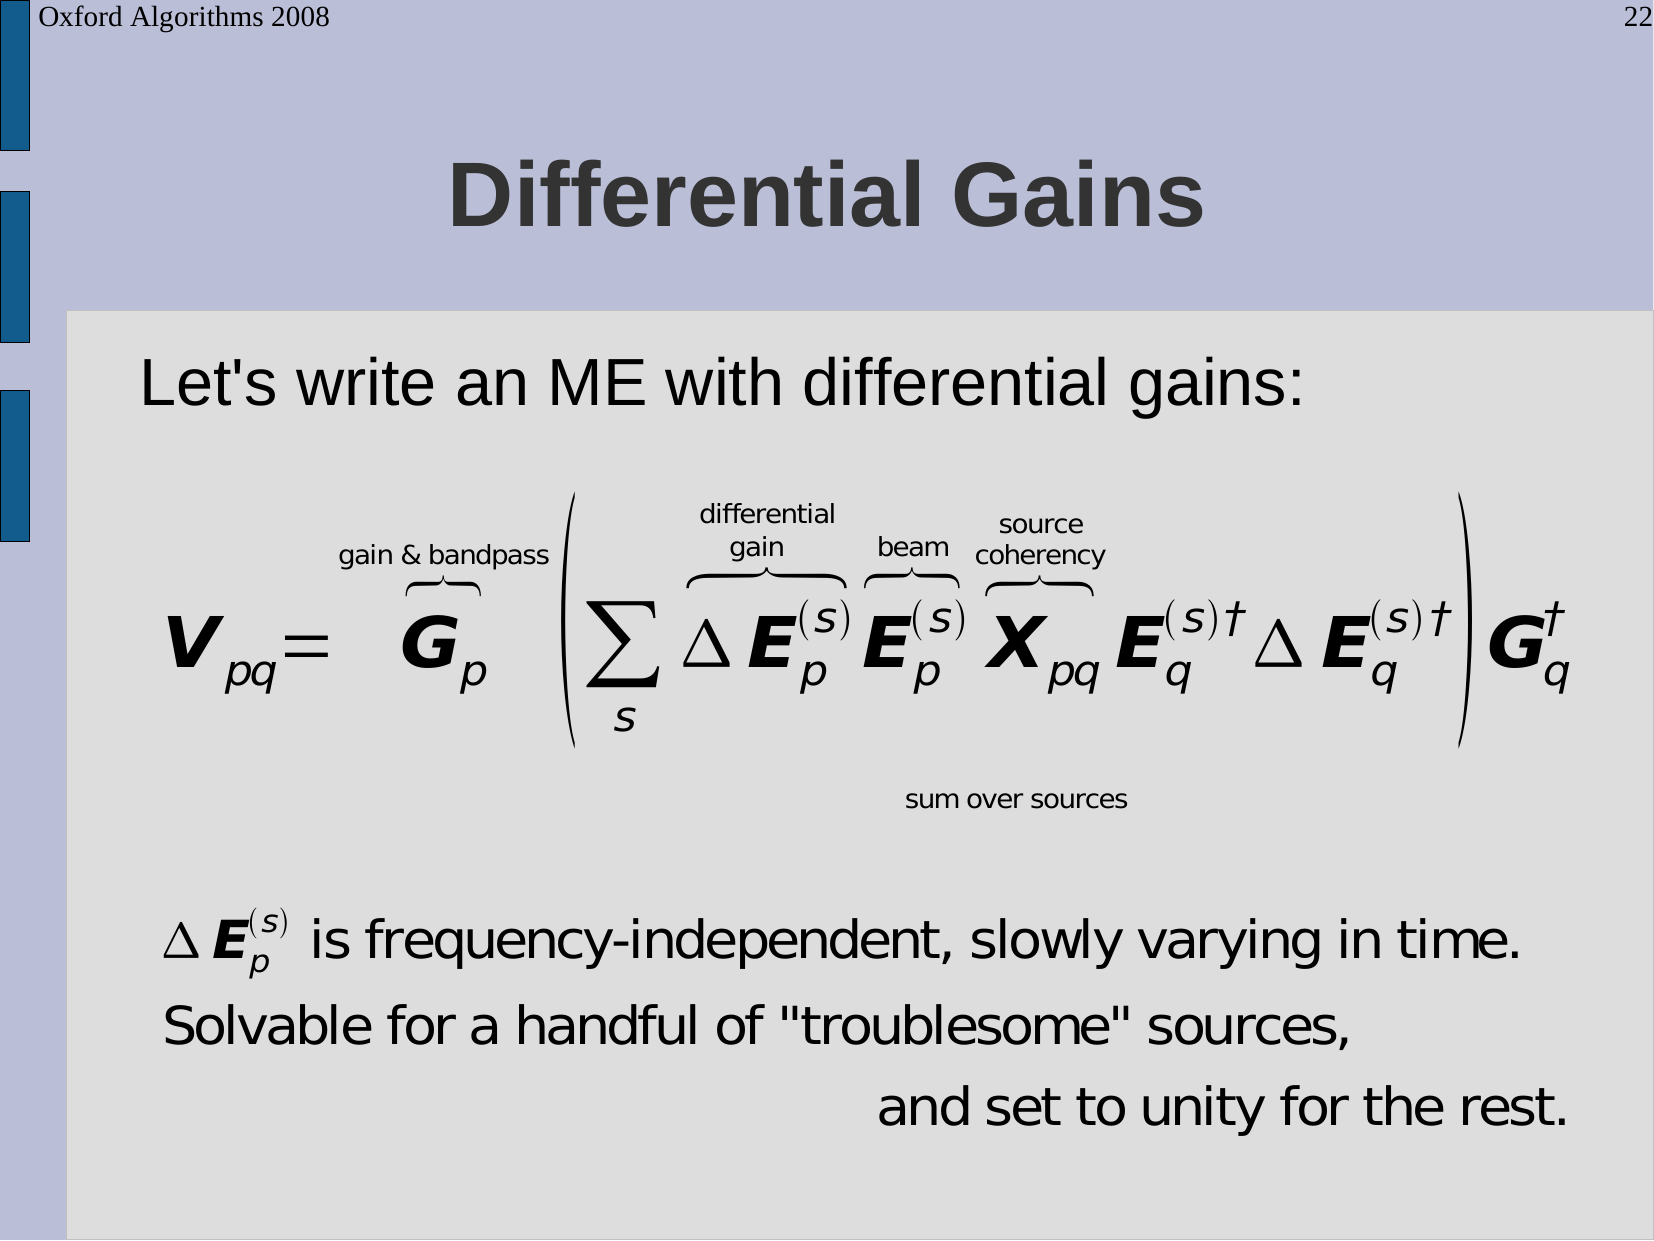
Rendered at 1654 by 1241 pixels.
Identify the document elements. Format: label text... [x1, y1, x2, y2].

chart [155, 487, 1576, 1141]
title Differential Gains [121, 91, 1534, 299]
list Let's write an ME with differential gains: [121, 344, 1534, 488]
